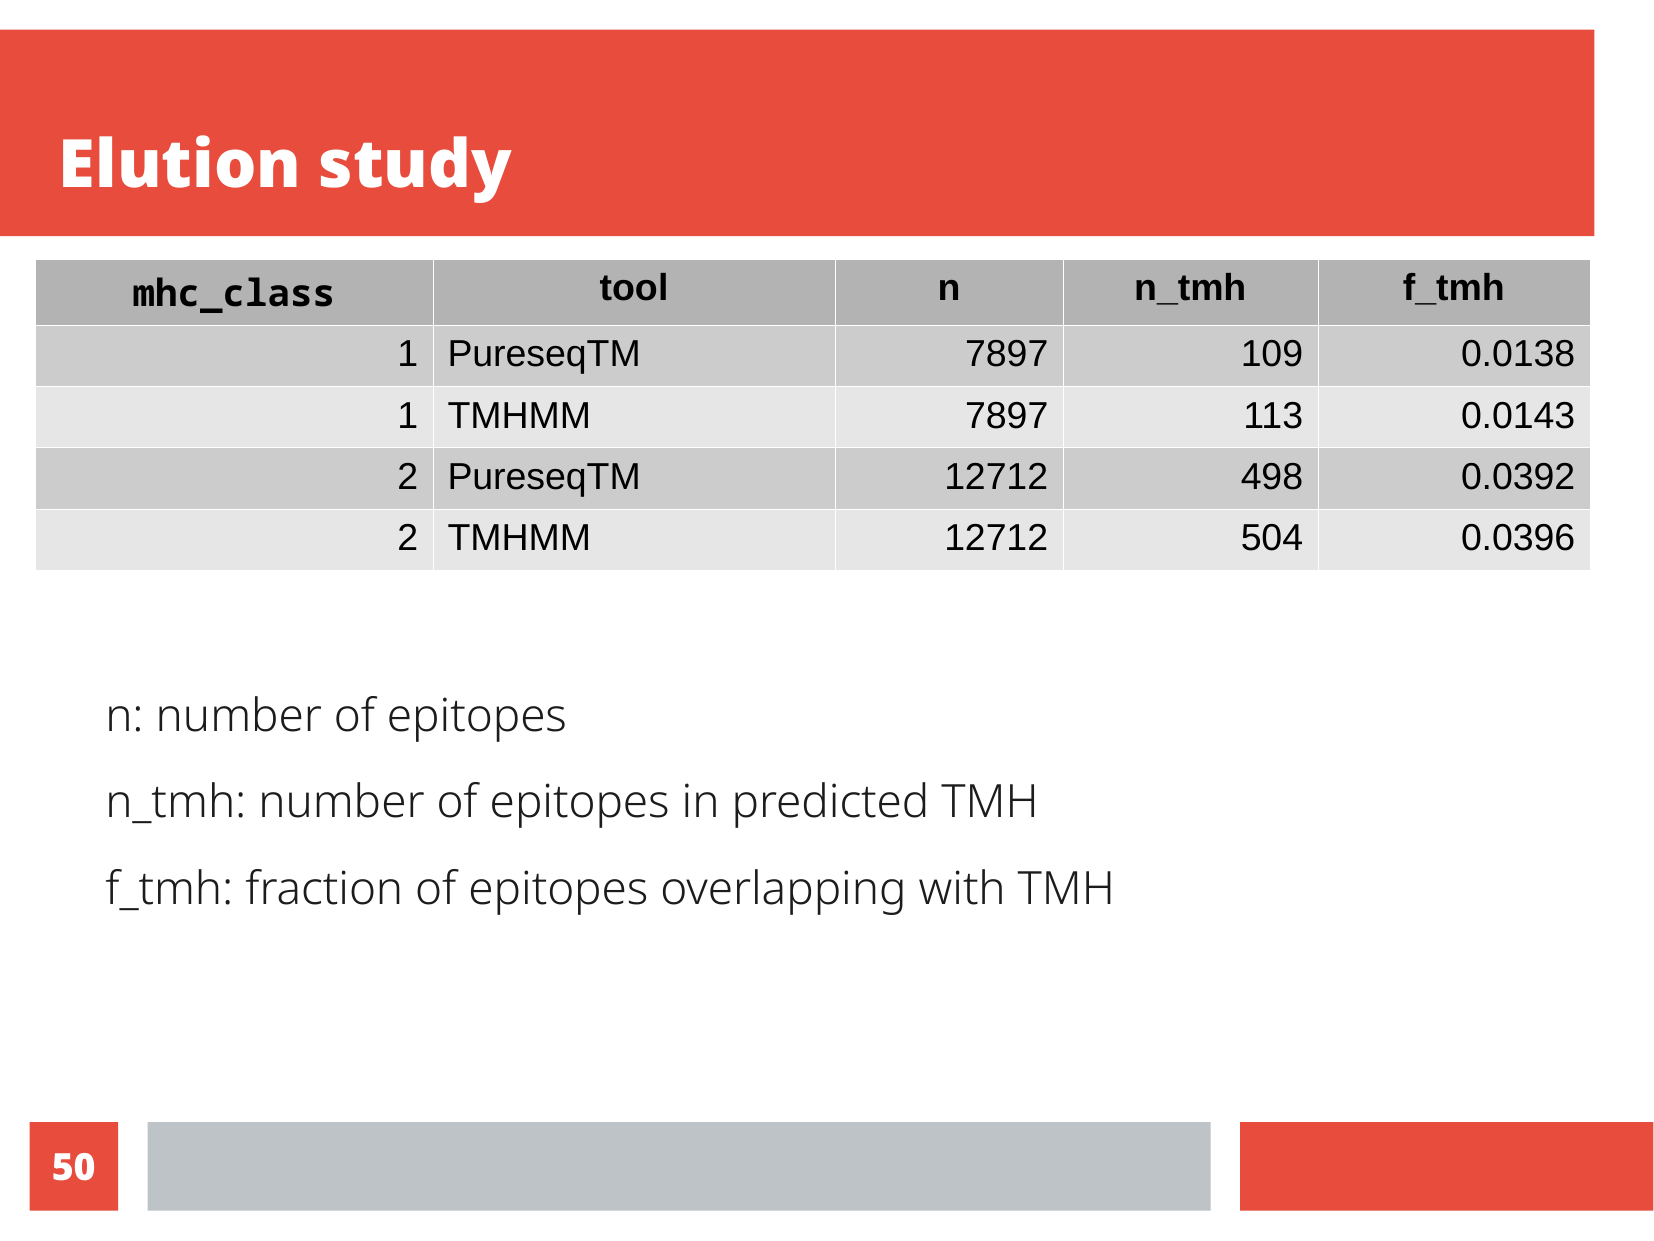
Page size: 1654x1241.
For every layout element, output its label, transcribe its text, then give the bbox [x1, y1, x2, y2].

list n: number of epitopes n_tmh: number of epitopes in predicted TMH f_tmh: fraction of epitopes overlapping with TMH [58, 585, 1565, 1093]
table_cell 7897 [836, 326, 1063, 386]
table_cell 109 [1064, 326, 1318, 386]
table_cell 12712 [836, 448, 1063, 509]
table_cell 0.0138 [1319, 326, 1590, 386]
table_cell PureseqTM [434, 448, 835, 509]
table_header n [836, 260, 1063, 325]
table_cell 1 [36, 326, 433, 386]
table_cell 498 [1064, 448, 1318, 509]
table_cell 2 [36, 448, 433, 509]
table_cell 113 [1064, 387, 1318, 447]
table_cell 0.0392 [1319, 448, 1590, 509]
table_cell 0.0396 [1319, 510, 1590, 570]
table_cell 7897 [836, 387, 1063, 447]
table_header mhc_class [36, 260, 433, 325]
table_cell PureseqTM [434, 326, 835, 386]
table_header n_tmh [1064, 260, 1318, 325]
table_header f_tmh [1319, 260, 1590, 325]
table_cell 2 [36, 510, 433, 570]
table_cell 1 [36, 387, 433, 447]
table_header tool [434, 260, 835, 325]
title Elution study [59, 59, 1595, 207]
table_cell TMHMM [434, 510, 835, 570]
table_cell 12712 [836, 510, 1063, 570]
table_cell 0.0143 [1319, 387, 1590, 447]
table_cell TMHMM [434, 387, 835, 447]
table_cell 504 [1064, 510, 1318, 570]
